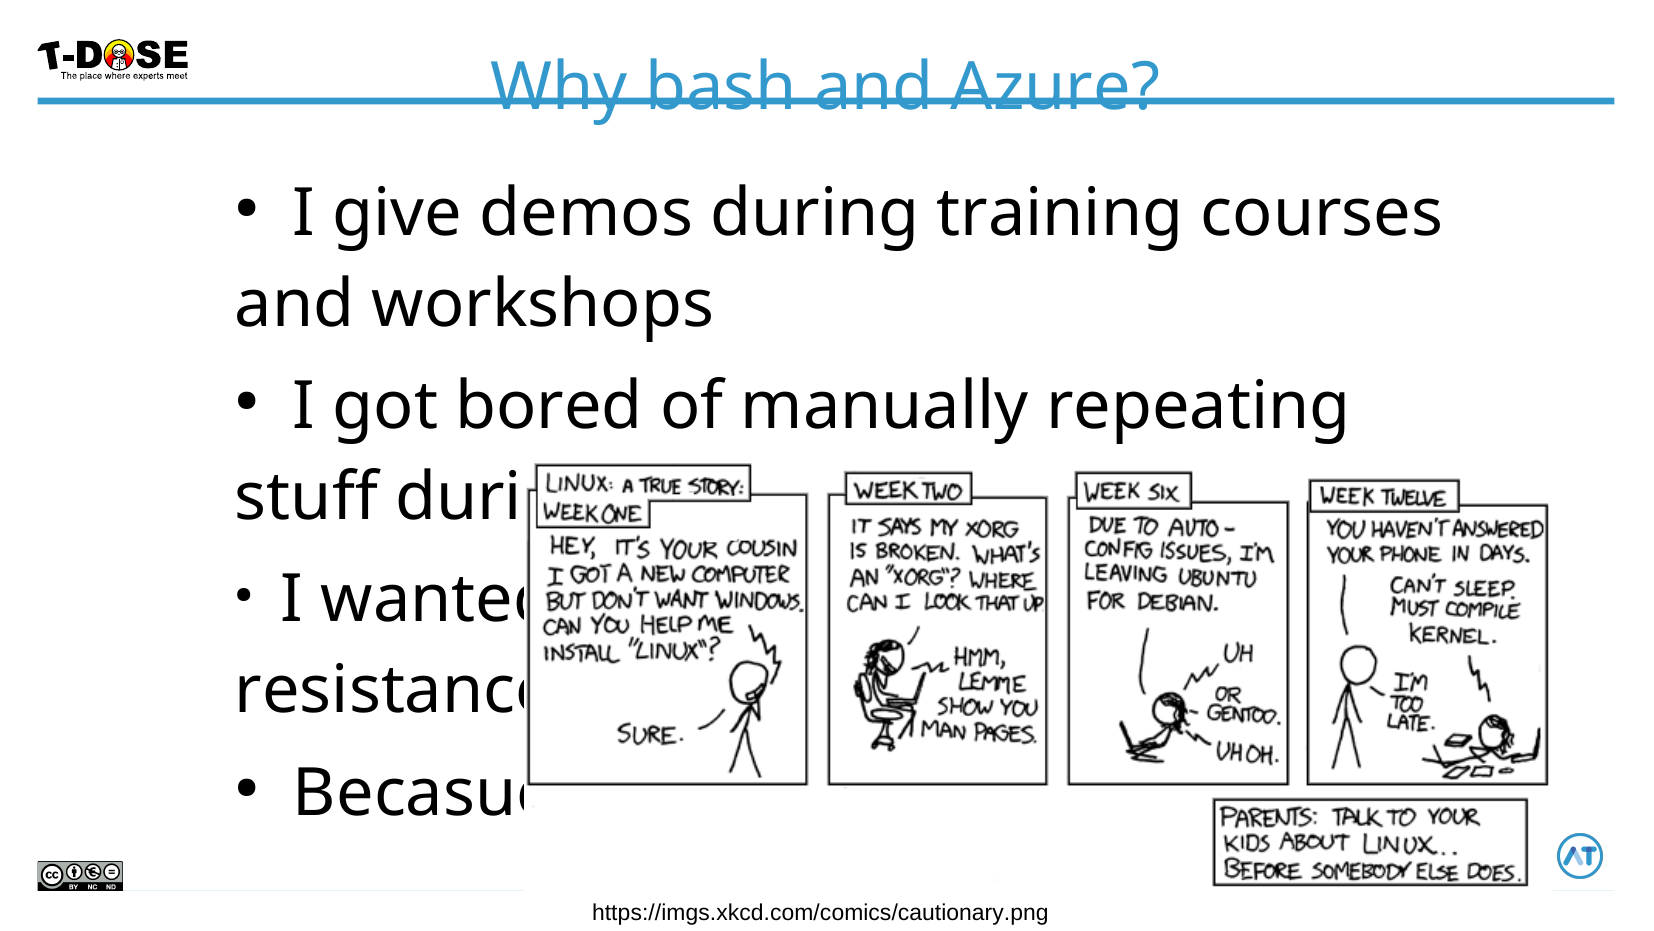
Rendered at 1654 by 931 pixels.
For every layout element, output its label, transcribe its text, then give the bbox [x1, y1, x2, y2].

text_box https://imgs.xkcd.com/comics/cautionary.png [592, 900, 1060, 924]
picture [1557, 833, 1603, 879]
text_box Why bash and Azure? [37, 38, 1615, 106]
text_box I give demos during training courses and workshops I got bored of manually repeating stuff during preperation I wanted to give my team some resistance in the field of cloud Becasue of XKCD456 [234, 163, 1501, 534]
picture [37, 861, 123, 891]
picture [524, 462, 1553, 891]
